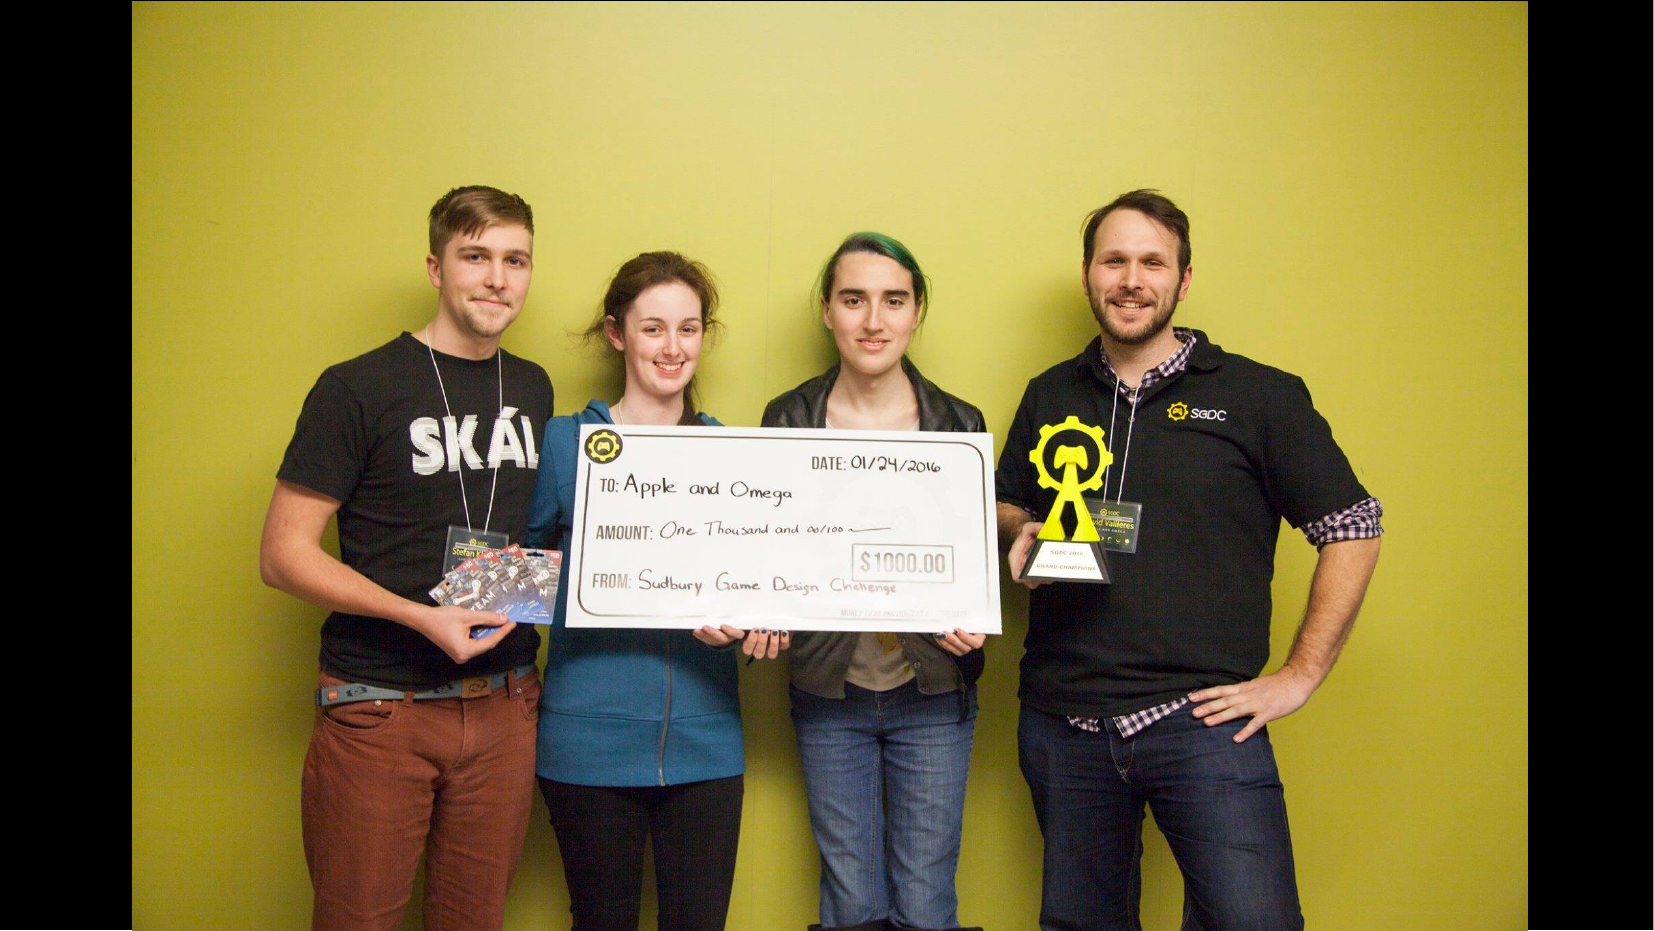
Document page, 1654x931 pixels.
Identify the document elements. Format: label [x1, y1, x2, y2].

picture [132, 1, 1528, 931]
